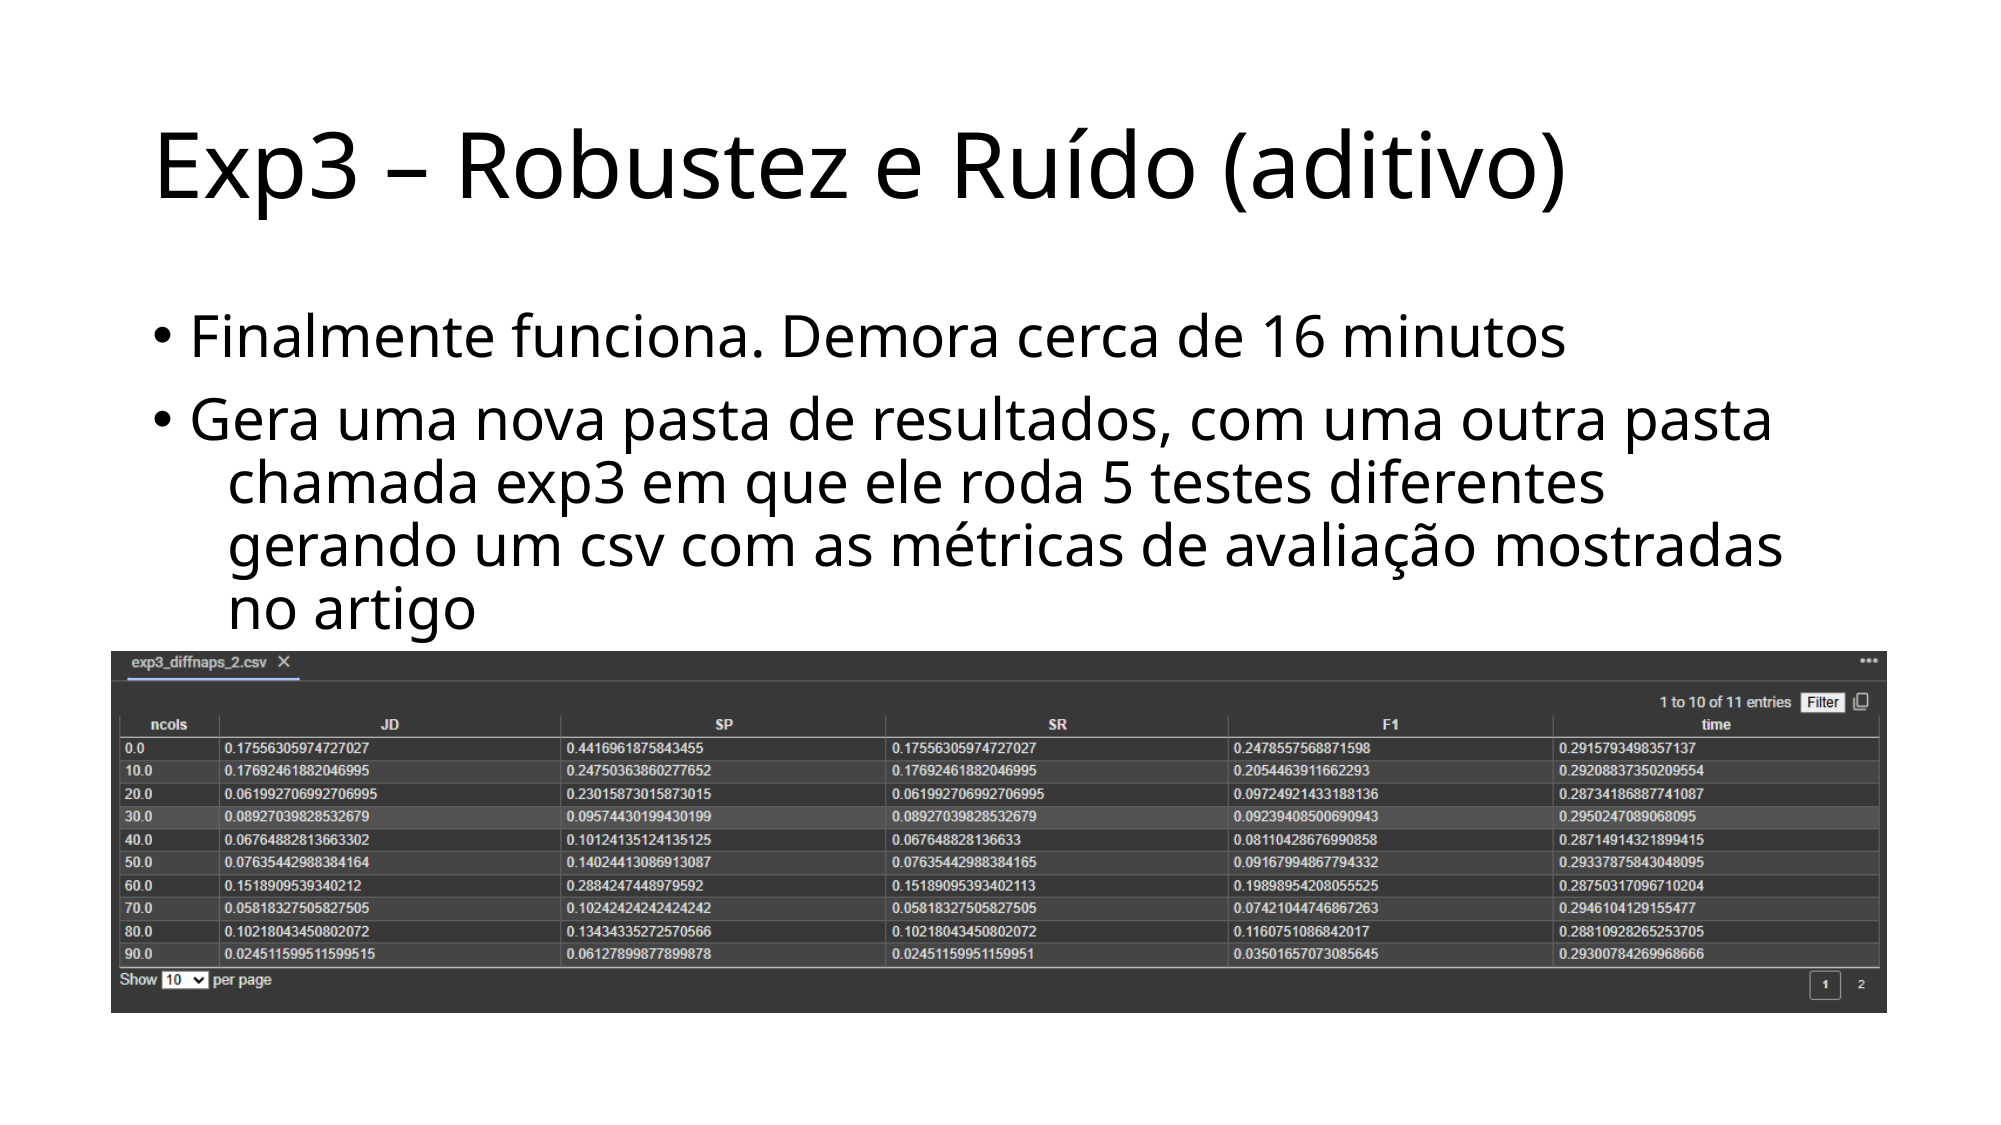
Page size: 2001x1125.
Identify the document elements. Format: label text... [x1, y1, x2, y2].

text_box Exp3 – Robustez e Ruído (aditivo) [137, 60, 1863, 277]
picture [111, 651, 1887, 1013]
text_box Finalmente funciona. Demora cerca de 16 minutos Gera uma nova pasta de resultados, com uma outra pasta chamada exp3 em que ele roda 5 testes diferentes gerando um csv com as métricas de avaliação mostradas no artigo [137, 299, 1863, 651]
